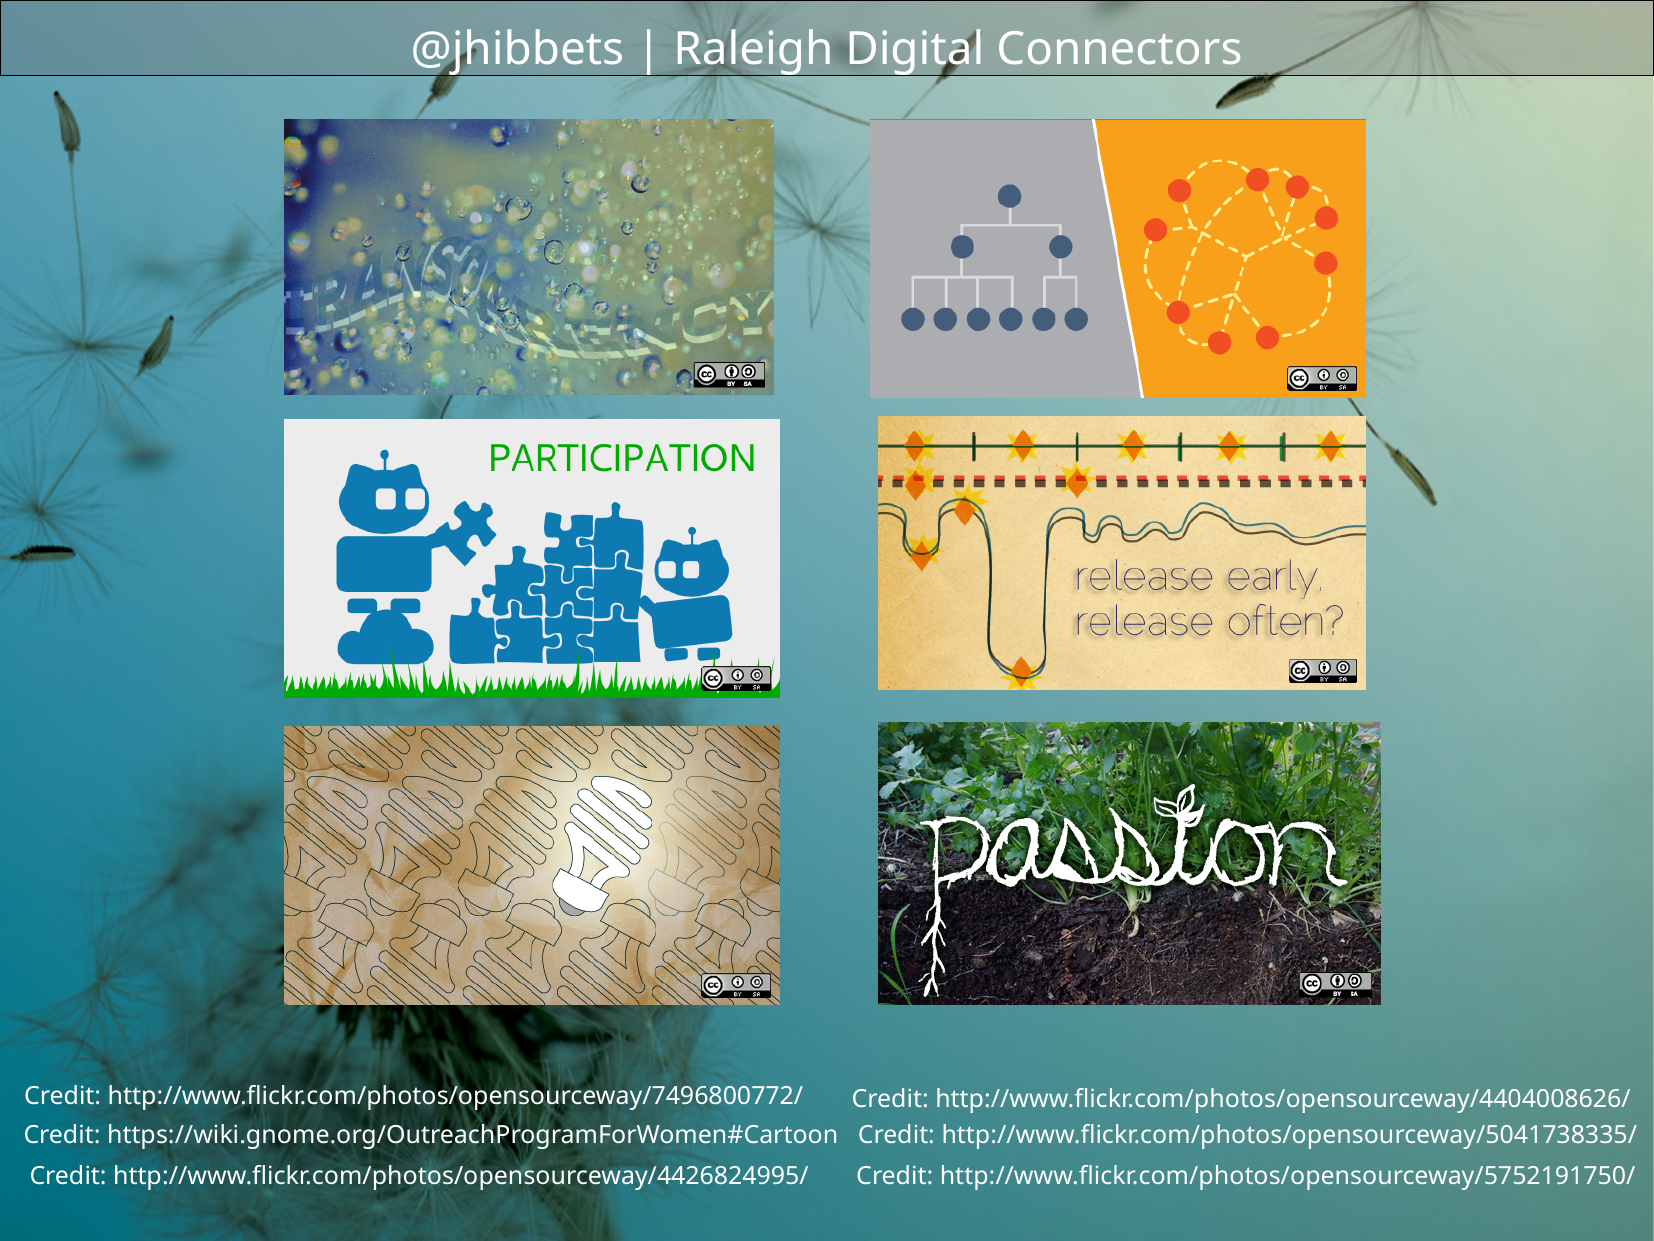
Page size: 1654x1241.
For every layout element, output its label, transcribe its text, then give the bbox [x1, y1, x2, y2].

text_box Credit: https://wiki.gnome.org/OutreachProgramForWomen#Cartoon [8, 1109, 843, 1150]
picture [0, 76, 1654, 1241]
text_box Credit: http://www.flickr.com/photos/opensourceway/4404008626/ [836, 1072, 1654, 1109]
text_box Credit: http://www.flickr.com/photos/opensourceway/5752191750/ [841, 1150, 1647, 1191]
text_box Credit: http://www.flickr.com/photos/opensourceway/5041738335/ [843, 1109, 1654, 1150]
text_box Credit: http://www.flickr.com/photos/opensourceway/4426824995/ [14, 1150, 837, 1191]
text_box Credit: http://www.flickr.com/photos/opensourceway/7496800772/ [9, 1070, 826, 1109]
